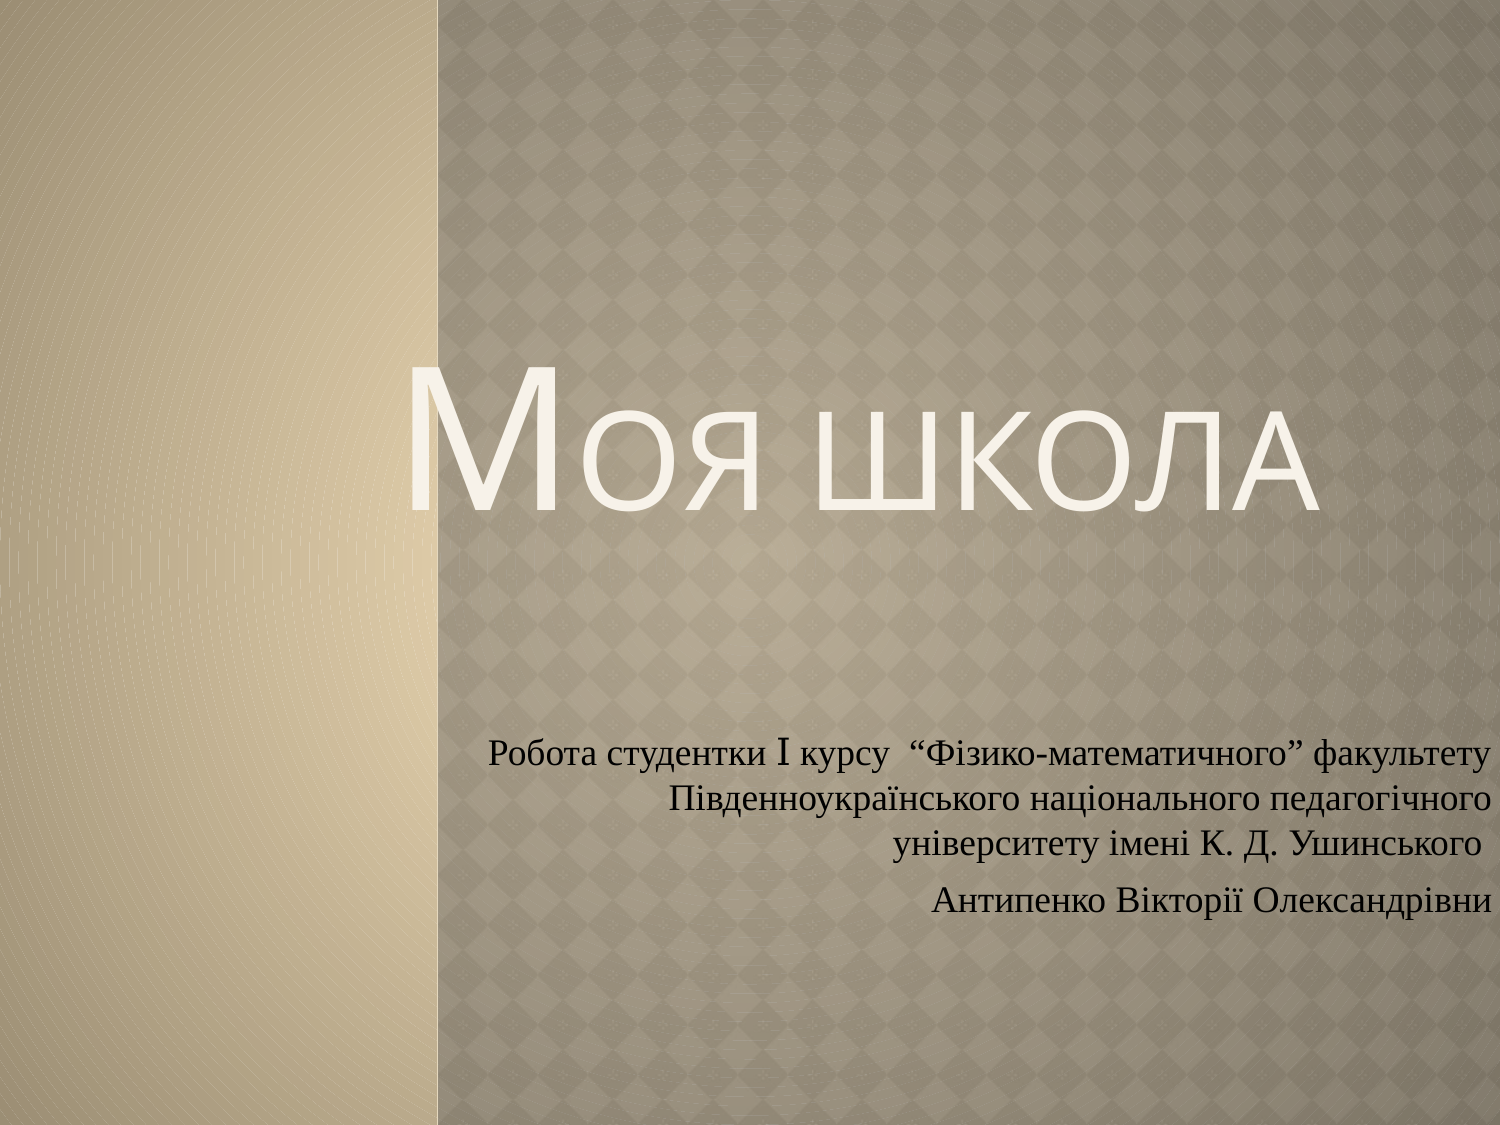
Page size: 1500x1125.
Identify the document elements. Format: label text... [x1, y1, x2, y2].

title Моя школа [301, 172, 1365, 551]
subtitle Робота студентки Ⅰ курсу “Фізико-математичного” факультету Південноукраїнського національного педагогічного університету імені К. Д. Ушинського Антипенко Вікторії Олександрівни [466, 727, 1500, 1016]
